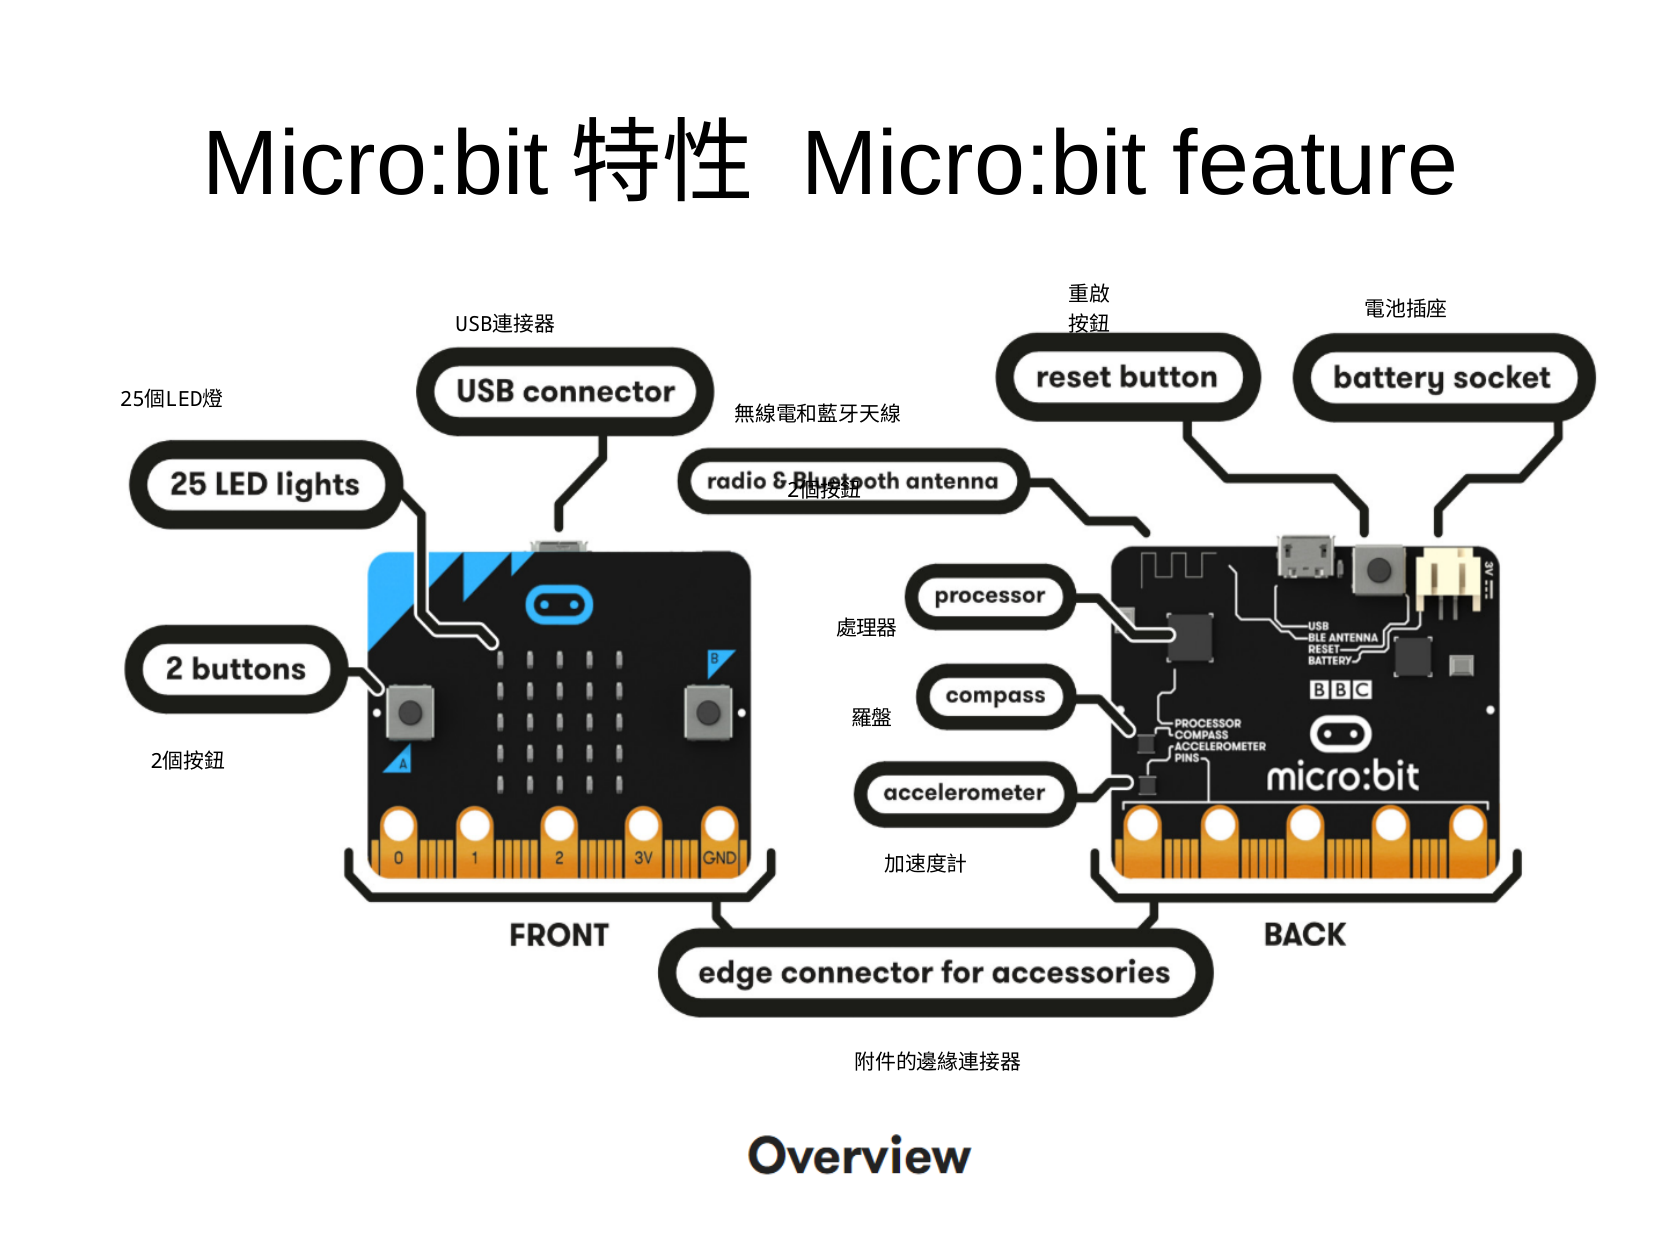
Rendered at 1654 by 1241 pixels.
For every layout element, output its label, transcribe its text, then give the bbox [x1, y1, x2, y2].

chart [834, 612, 1036, 646]
text_box 電池插座 [1350, 285, 1463, 328]
text_box USB連接器 [440, 300, 571, 343]
text_box 加速度計 [870, 840, 983, 883]
text_box 附件的邊緣連接器 [840, 1037, 1042, 1081]
text_box 2個按鈕 [772, 466, 877, 509]
text_box 無線電和藍牙天線 [720, 390, 916, 433]
chart [849, 702, 1051, 736]
title Micro:bit特性 Micro:bit feature [86, 0, 1576, 216]
text_box 25個LED燈 [105, 375, 426, 475]
text_box 2個按鈕 [135, 737, 241, 781]
text_box 重啟 按鈕 [1053, 270, 1141, 340]
picture [78, 282, 1654, 1201]
